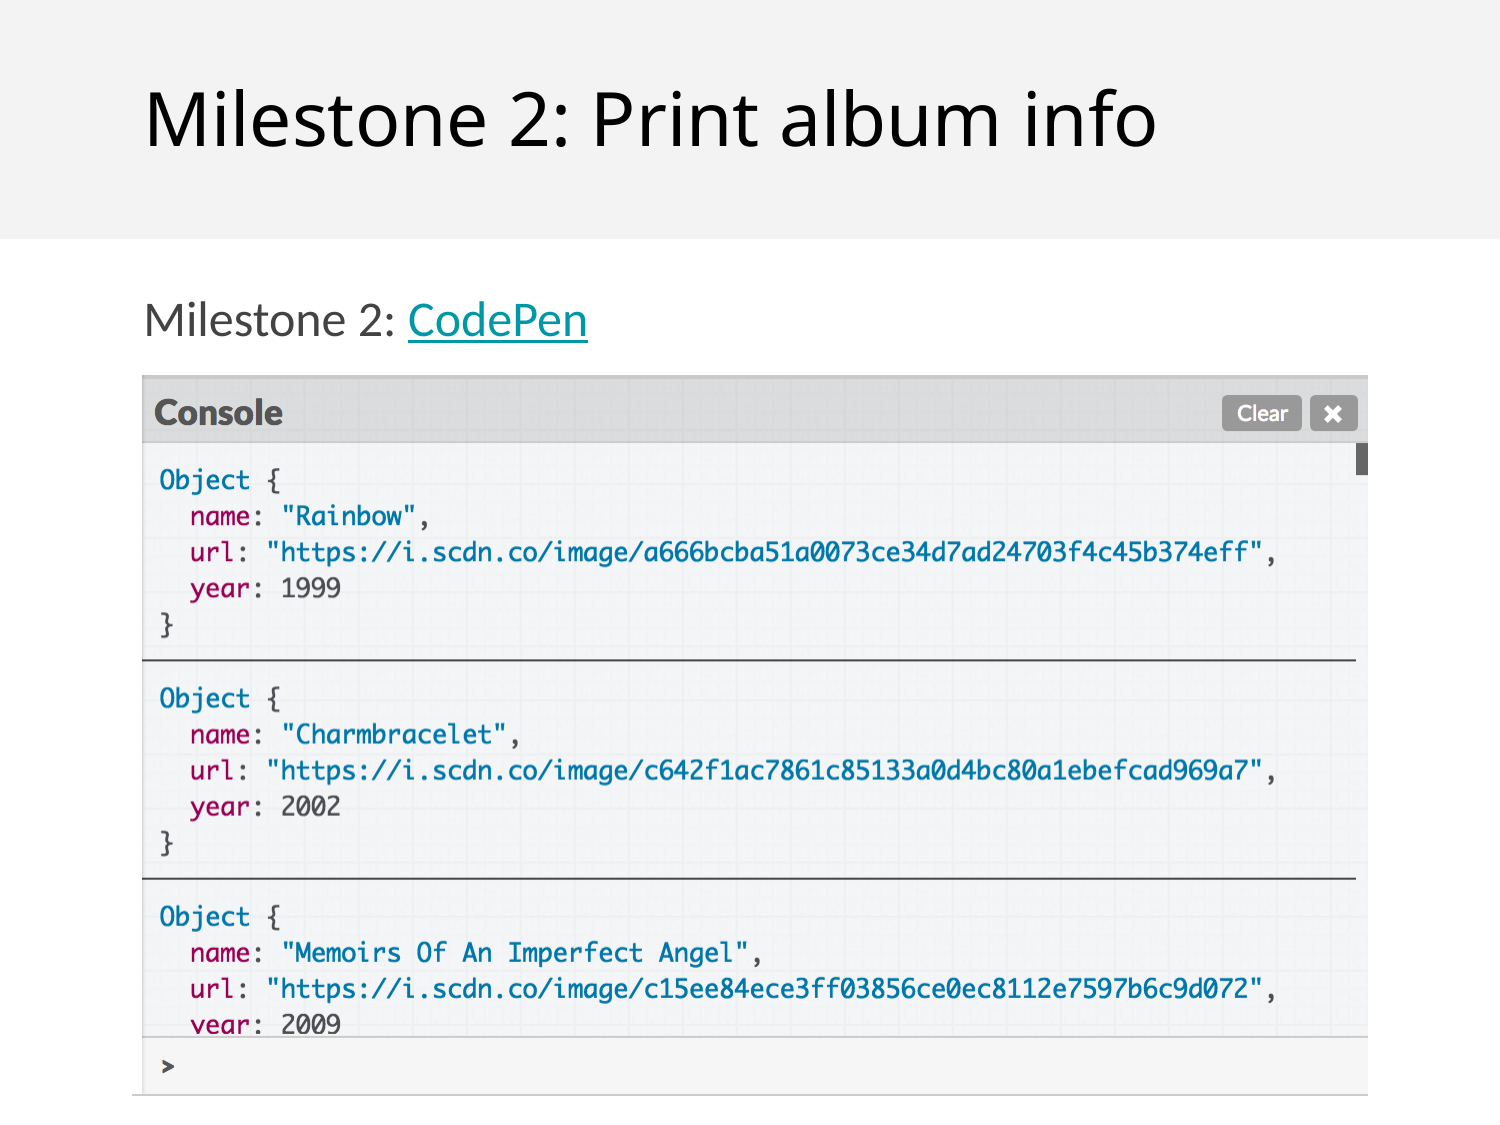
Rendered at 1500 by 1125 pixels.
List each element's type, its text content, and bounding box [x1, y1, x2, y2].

title Milestone 2: Print album info [128, 56, 1372, 183]
list Milestone 2: CodePen [128, 262, 1372, 354]
picture [132, 375, 1368, 1098]
